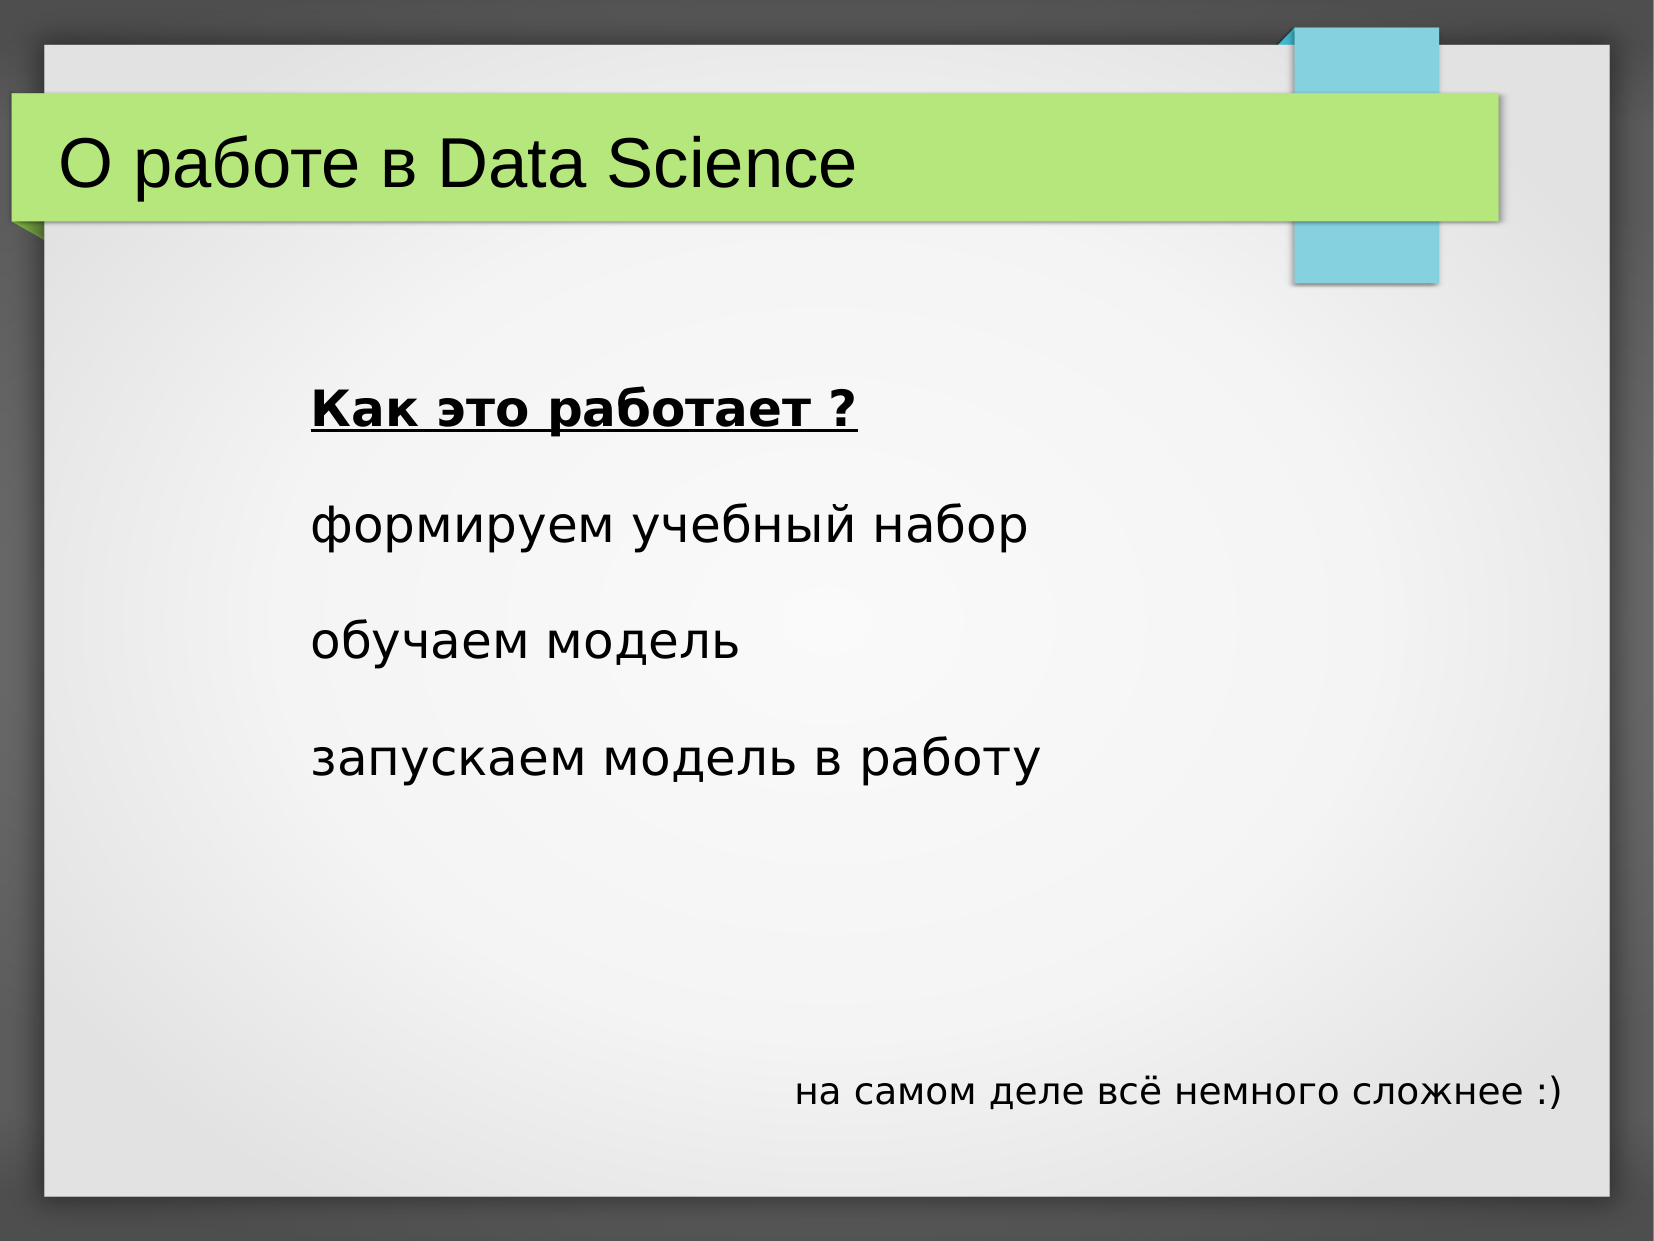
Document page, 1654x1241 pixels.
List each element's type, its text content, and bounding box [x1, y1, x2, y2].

text_box Как это работает ? формируем учебный набор обучаем модель запускаем модель в работу [295, 372, 1300, 853]
text_box на самом деле всё немного сложнее :) [779, 1062, 1595, 1122]
picture [0, 0, 1654, 1241]
title О работе в Data Science [59, 123, 1394, 203]
